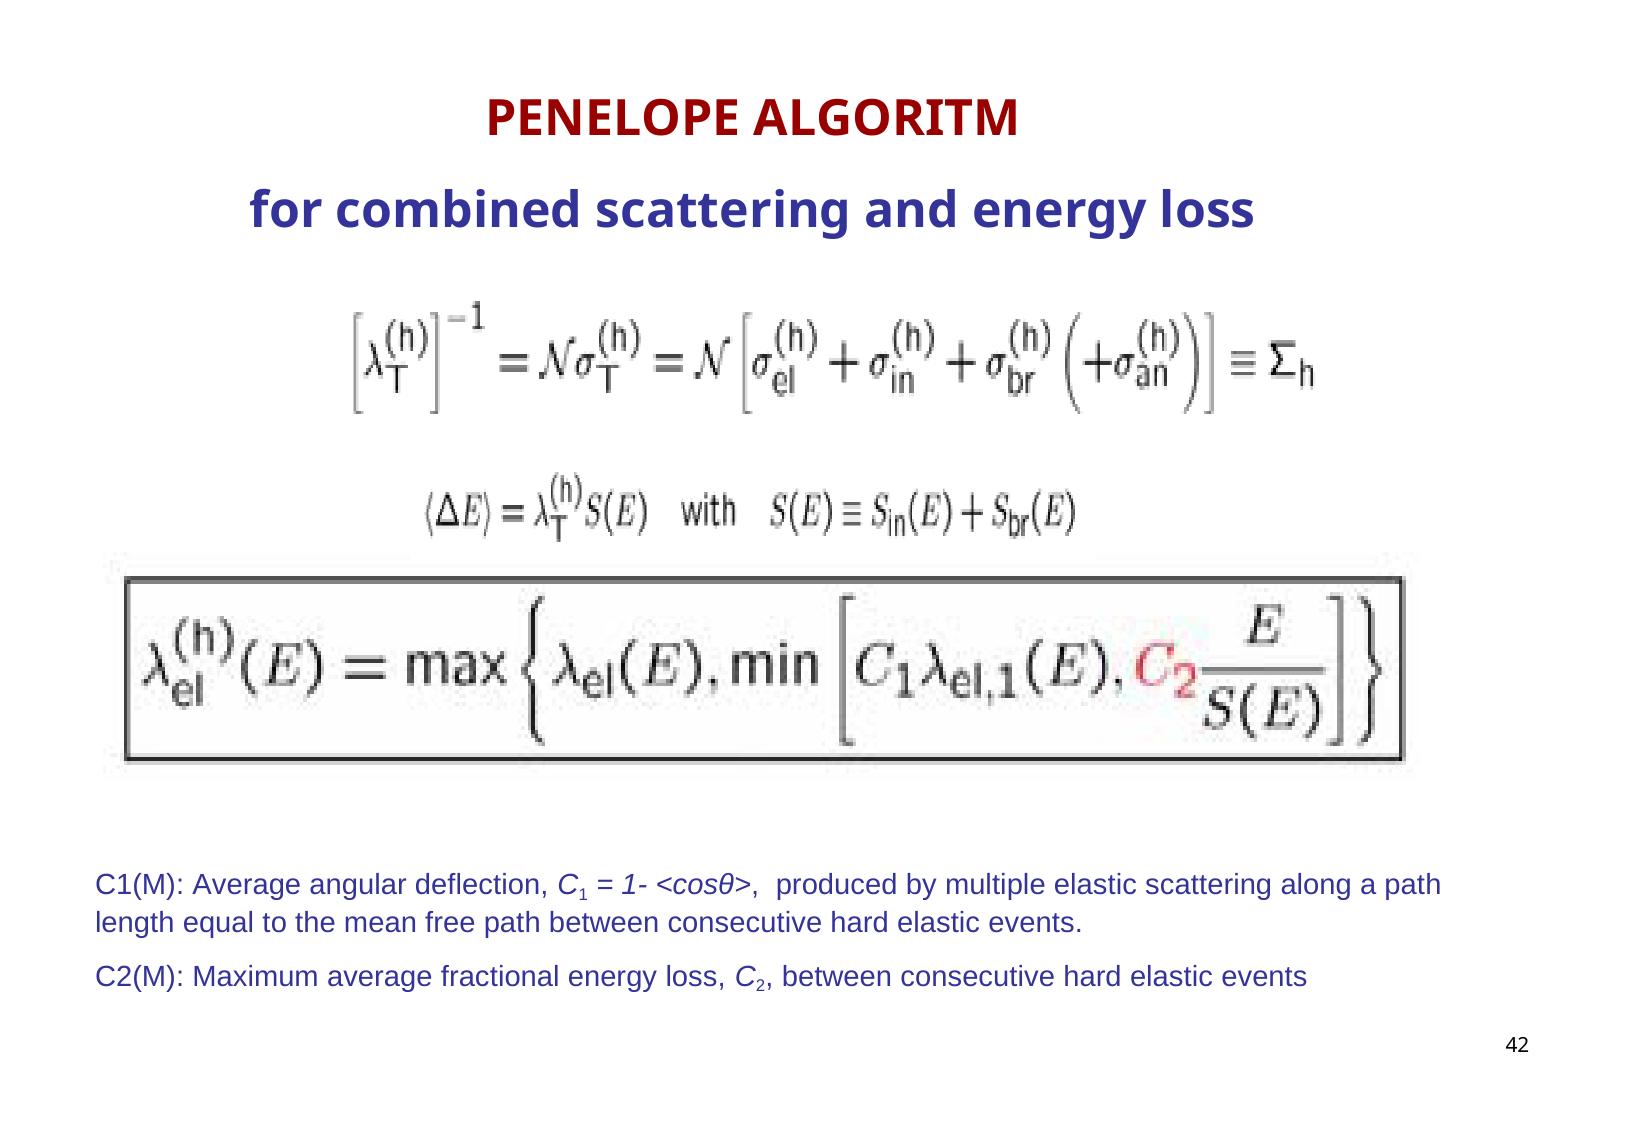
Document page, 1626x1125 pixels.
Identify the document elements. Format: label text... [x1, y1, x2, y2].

picture [233, 290, 1333, 421]
text_box C1(M): Average angular deflection, C1 = 1- <cosθ>, produced by multiple elastic scattering along a path length equal to the mean free path between consecutive hard elastic events. C2(M): Maximum average fractional energy loss, C2, between consecutive hard elastic events [80, 857, 1510, 1003]
picture [80, 456, 1439, 787]
text_box PENELOPE ALGORITM for combined scattering and energy loss [127, 78, 1392, 245]
